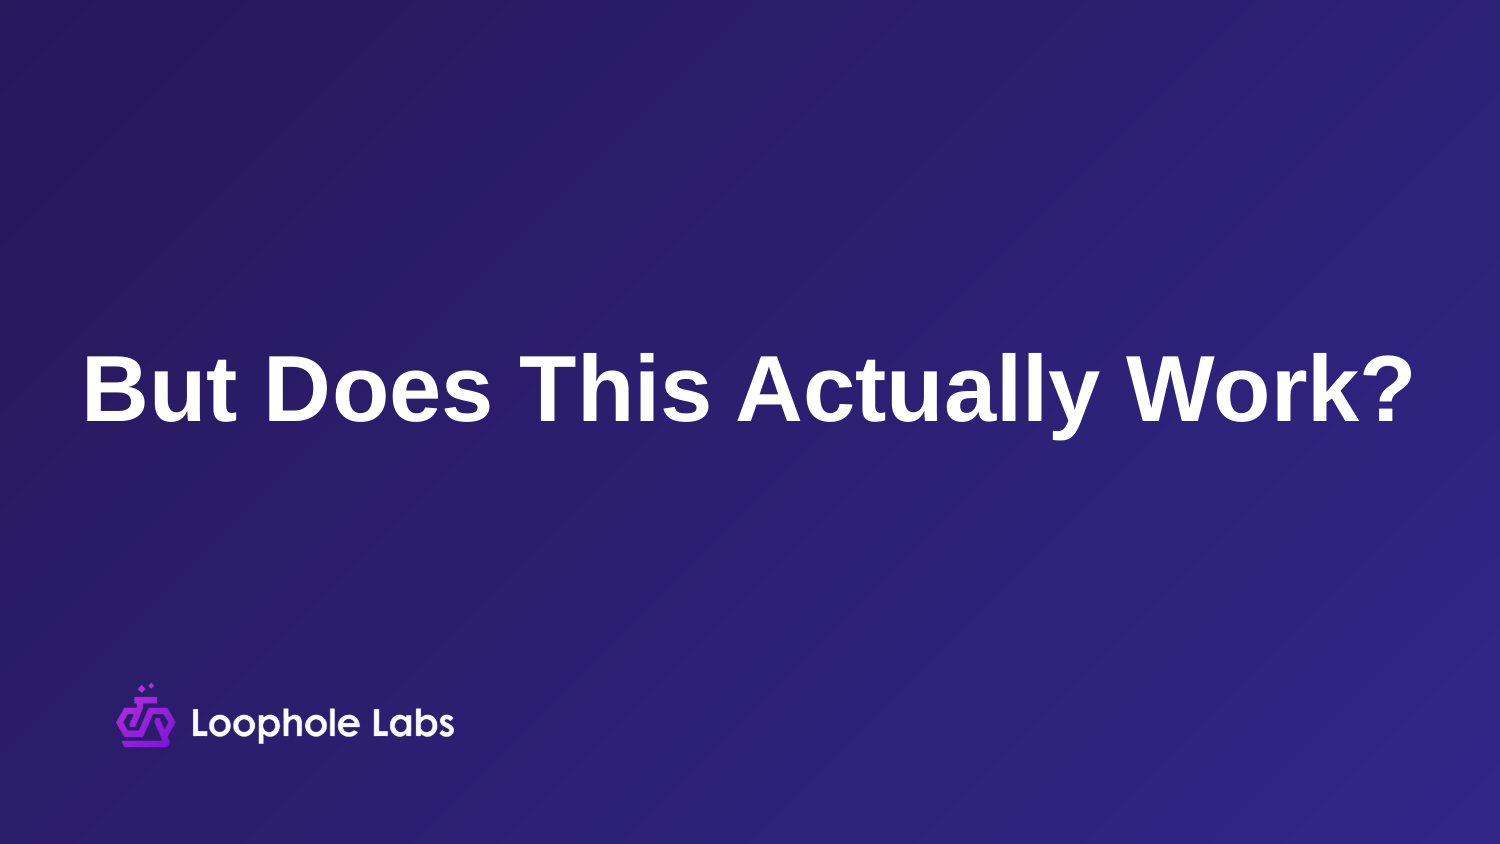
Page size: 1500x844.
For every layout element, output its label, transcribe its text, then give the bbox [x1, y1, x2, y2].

picture [96, 661, 465, 773]
title But Does This Actually Work? [51, 258, 1449, 509]
